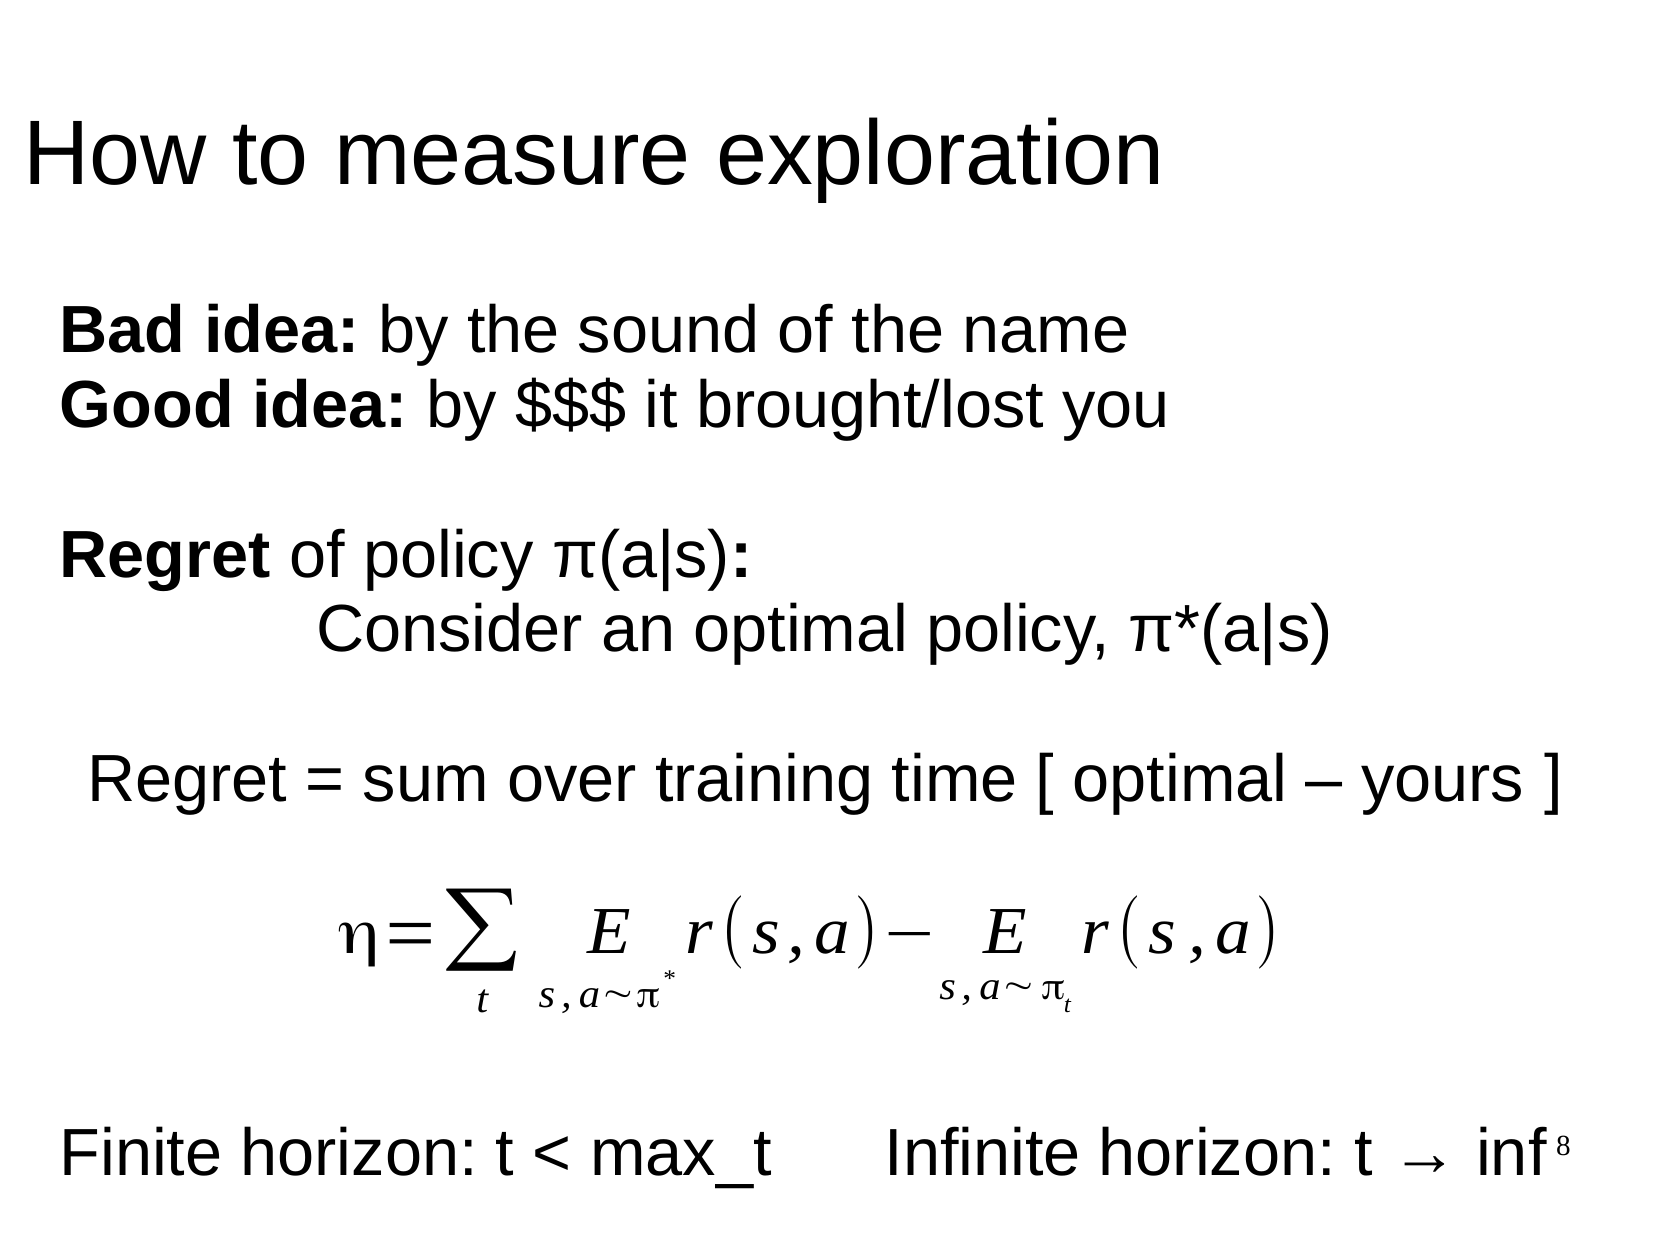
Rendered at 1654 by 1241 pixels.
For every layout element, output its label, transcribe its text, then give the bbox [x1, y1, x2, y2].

title How to measure exploration [23, 49, 1512, 257]
chart [320, 881, 1296, 1019]
text_box Bad idea: by the sound of the name Good idea: by $$$ it brought/lost you Regret of policy π(a|s): Consider an optimal policy, π*(a|s) Regret = sum over training time [ optimal – yours ] Finite horizon: t < max_t Infinite horizon: t → inf [45, 285, 1606, 1241]
